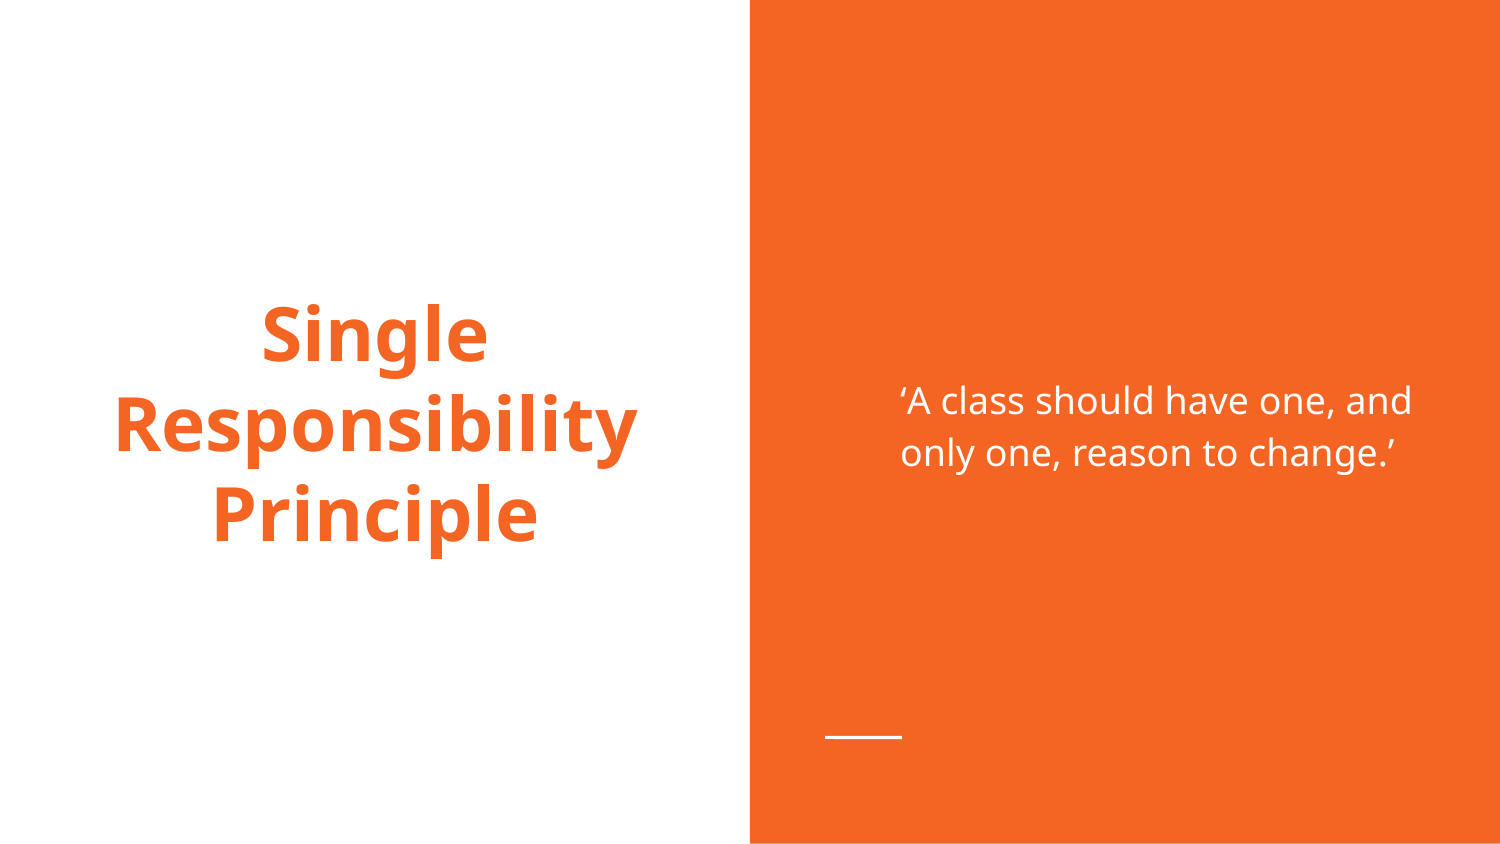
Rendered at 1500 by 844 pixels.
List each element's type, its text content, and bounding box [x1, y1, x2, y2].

list ‘A class should have one, and only one, reason to change.’ [810, 118, 1440, 725]
title Single Responsibility Principle [43, 313, 708, 530]
